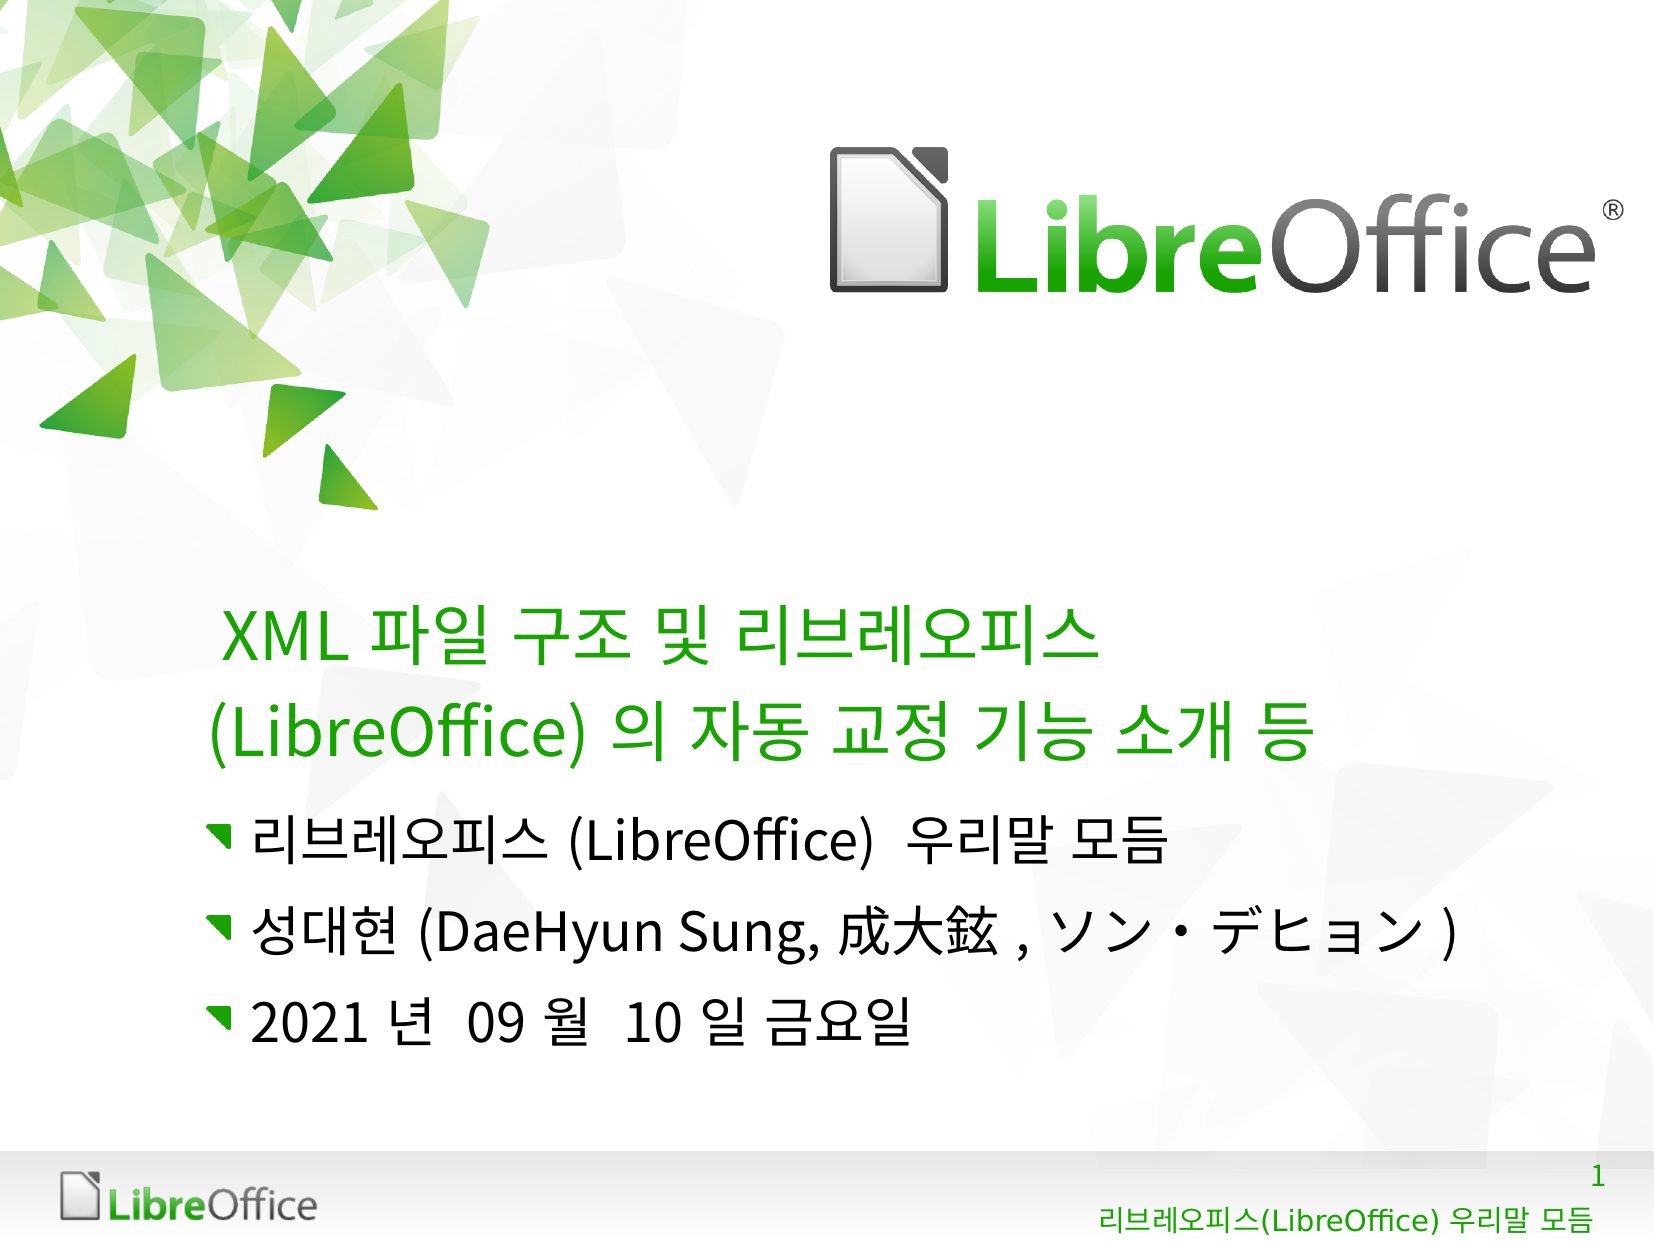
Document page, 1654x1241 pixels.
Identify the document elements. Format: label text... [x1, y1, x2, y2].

picture [41, 1152, 206, 1240]
list 리브레오피스(LibreOffice) 우리말 모듬 성대현(DaeHyun Sung,成大鉉,ソン・デヒョン) 2021년 09월 10일 금요일 [206, 797, 1477, 1241]
picture [0, 0, 1654, 948]
title XML파일 구조 및 리브레오피스(LibreOffice)의 자동 교정 기능 소개 등 [206, 580, 1477, 778]
picture [915, 548, 1654, 1169]
